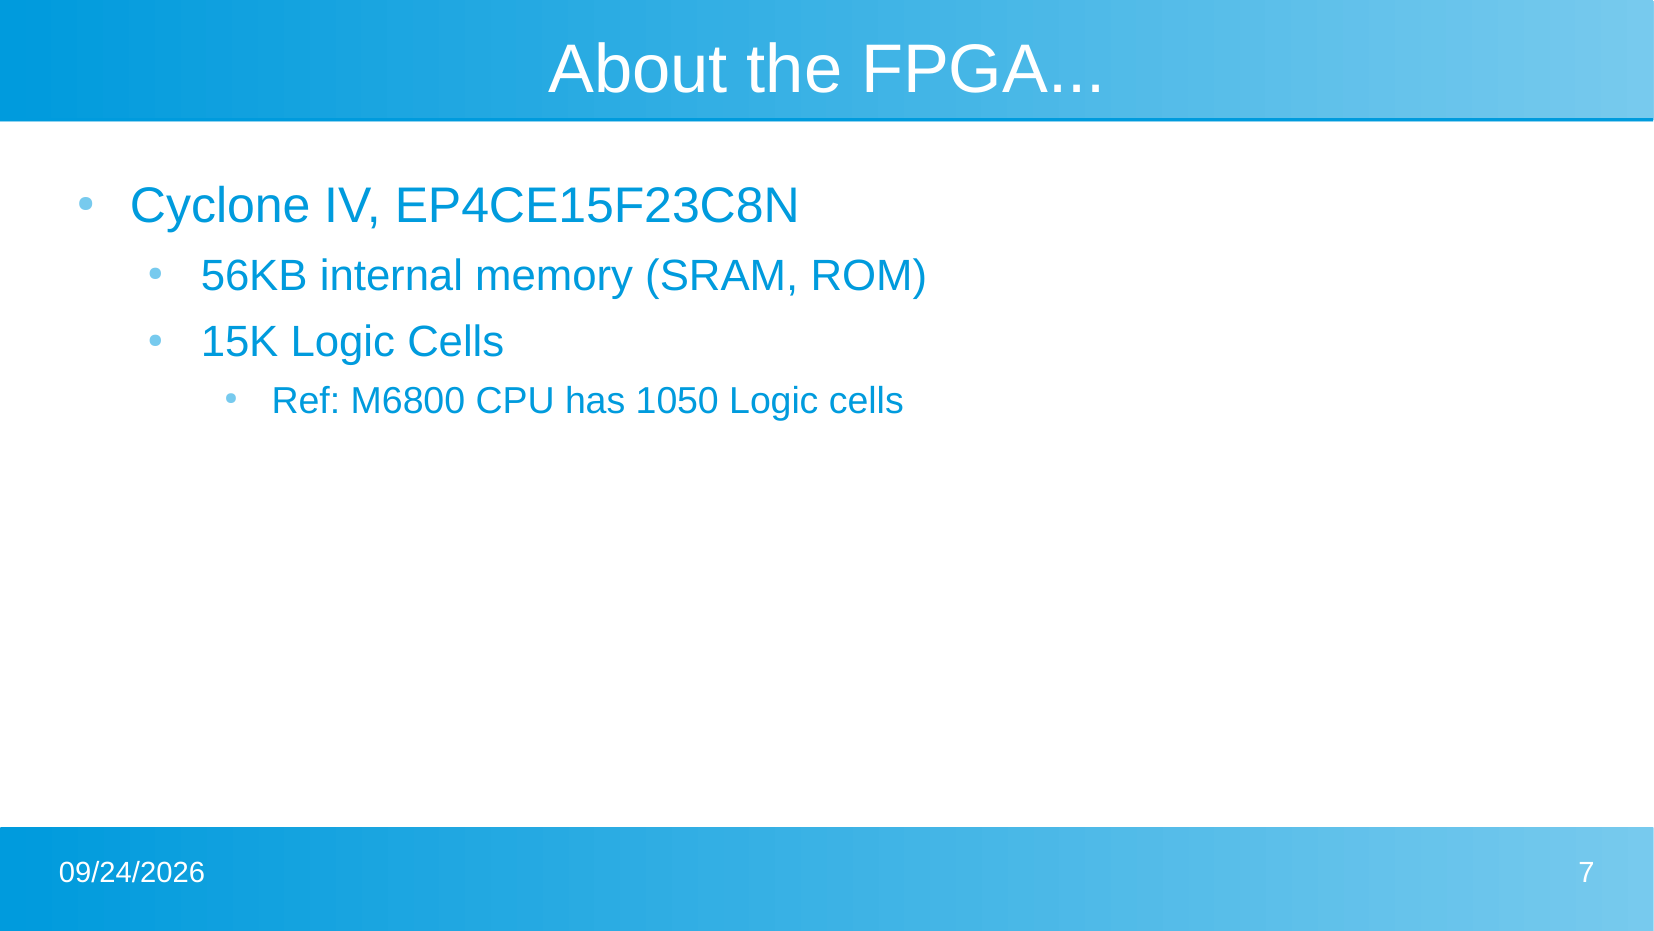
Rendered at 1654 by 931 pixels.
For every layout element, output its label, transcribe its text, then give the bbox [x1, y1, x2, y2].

list Cyclone IV, EP4CE15F23C8N 56KB internal memory (SRAM, ROM) 15K Logic Cells Ref: M6800 CPU has 1050 Logic cells [59, 177, 1595, 768]
title About the FPGA... [59, 29, 1595, 108]
